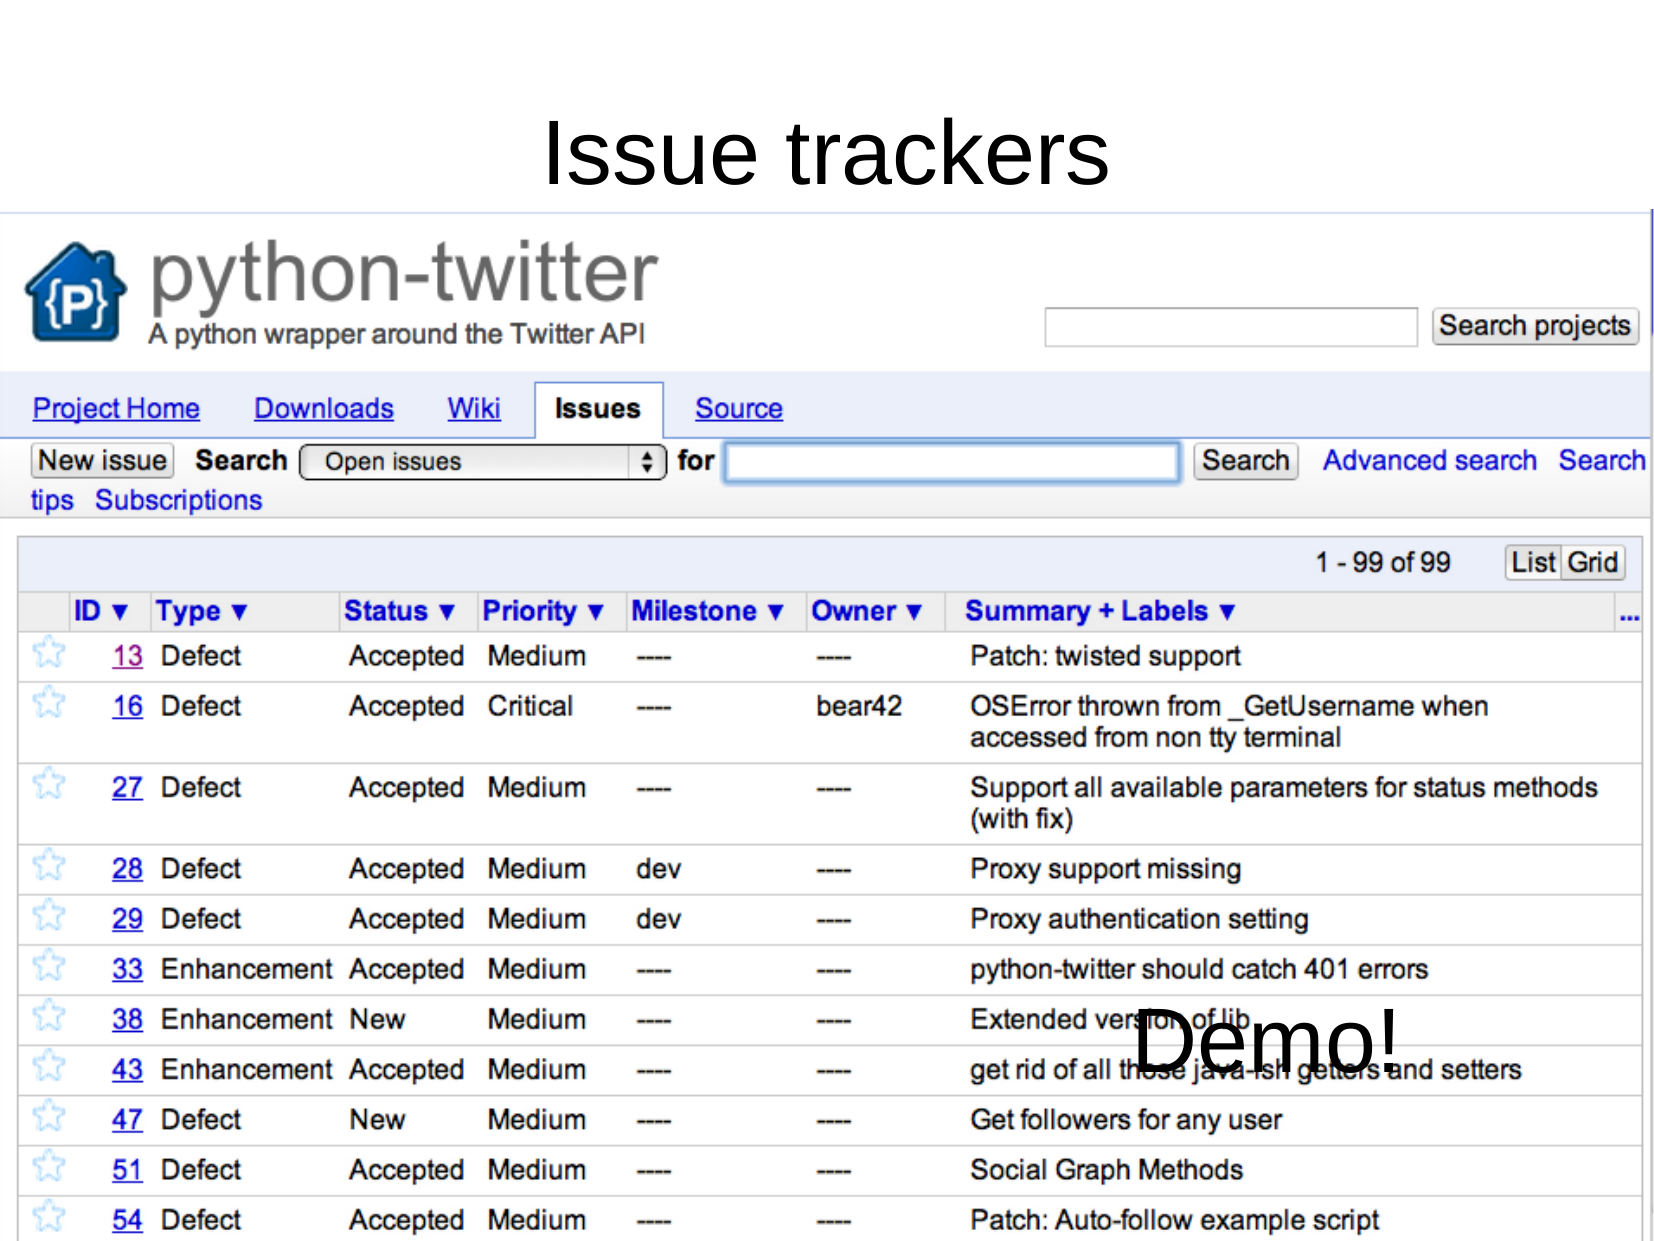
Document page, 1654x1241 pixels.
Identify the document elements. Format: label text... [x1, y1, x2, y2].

picture [0, 209, 1654, 1241]
title Issue trackers [82, 49, 1571, 209]
title Demo! [980, 937, 1553, 1145]
